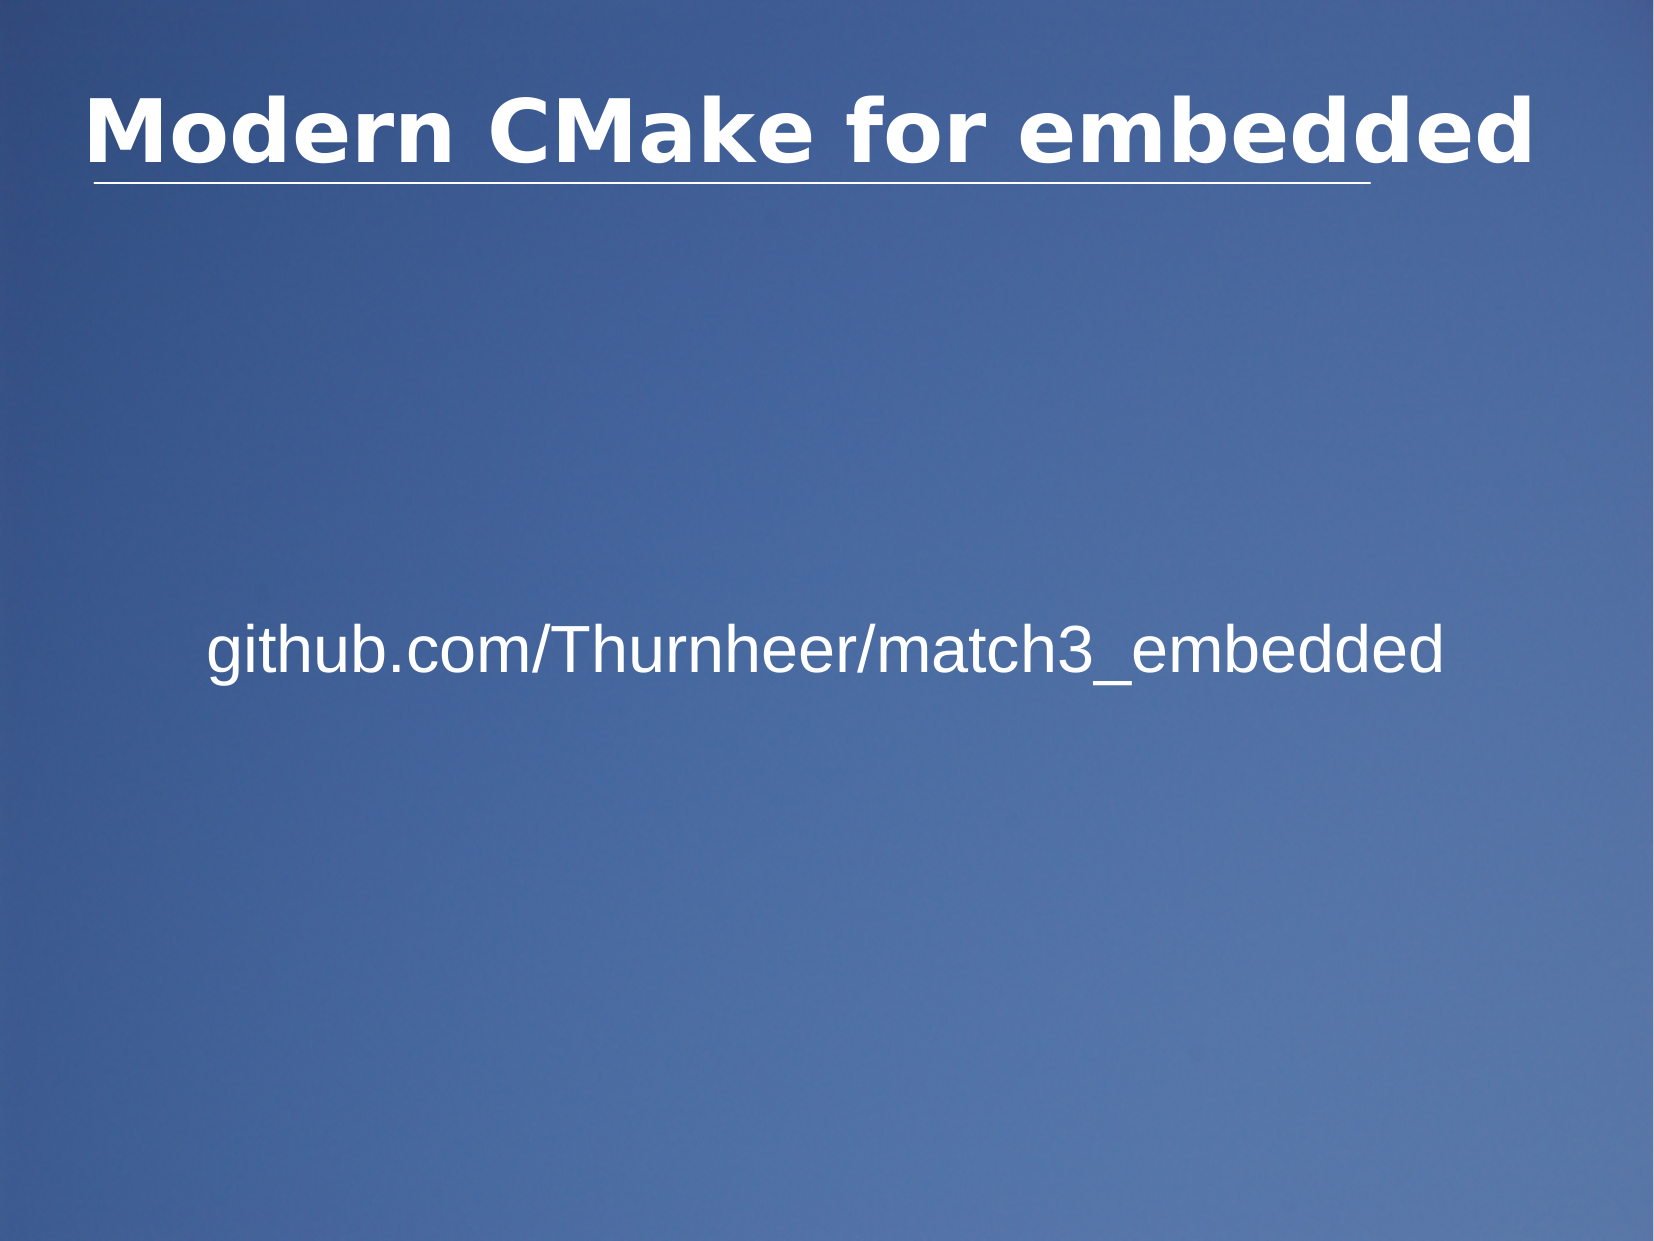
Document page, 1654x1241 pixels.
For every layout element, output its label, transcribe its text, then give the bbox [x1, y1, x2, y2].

title Modern CMake for embedded [82, 29, 1571, 237]
picture [0, 0, 1654, 1241]
subtitle github.com/Thurnheer/match3_embedded [82, 290, 1571, 1010]
